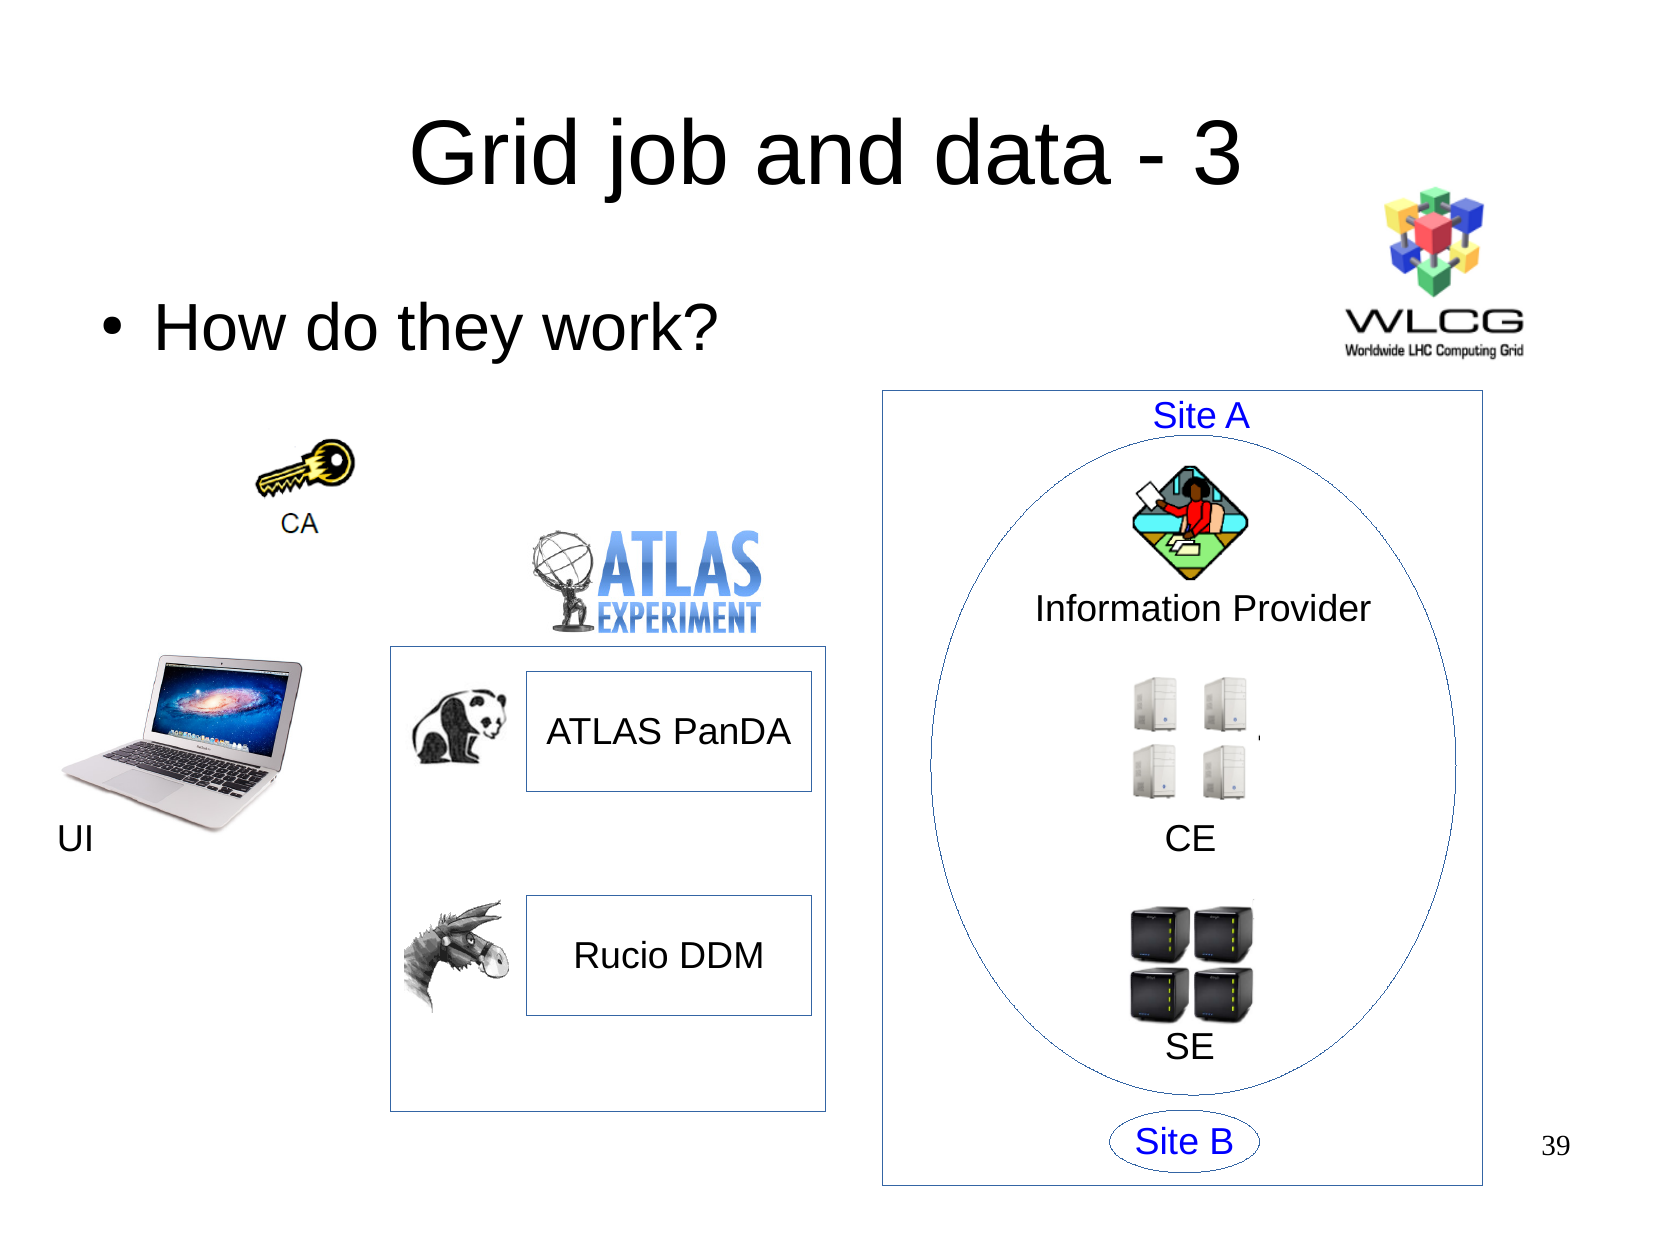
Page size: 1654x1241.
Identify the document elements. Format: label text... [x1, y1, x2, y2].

text_box ATLAS PanDA [526, 671, 812, 792]
text_box SE [1150, 1018, 1256, 1076]
list How do they work? [391, 647, 825, 1010]
text_box [882, 390, 1483, 1186]
picture [240, 404, 364, 549]
text_box CE [1149, 810, 1255, 867]
text_box Site A [1137, 387, 1318, 445]
list How do they work? [82, 290, 1571, 1010]
picture [1305, 164, 1561, 385]
picture [1120, 451, 1261, 579]
text_box Information Provider [1020, 579, 1411, 637]
picture [1113, 898, 1270, 1029]
text_box UI [42, 810, 190, 867]
picture [404, 899, 510, 1013]
title Grid job and data - 3 [82, 49, 1571, 257]
picture [527, 517, 767, 639]
text_box Rucio DDM [526, 895, 812, 1016]
picture [45, 644, 316, 841]
text_box Site B [1109, 1110, 1260, 1173]
picture [1104, 672, 1260, 806]
